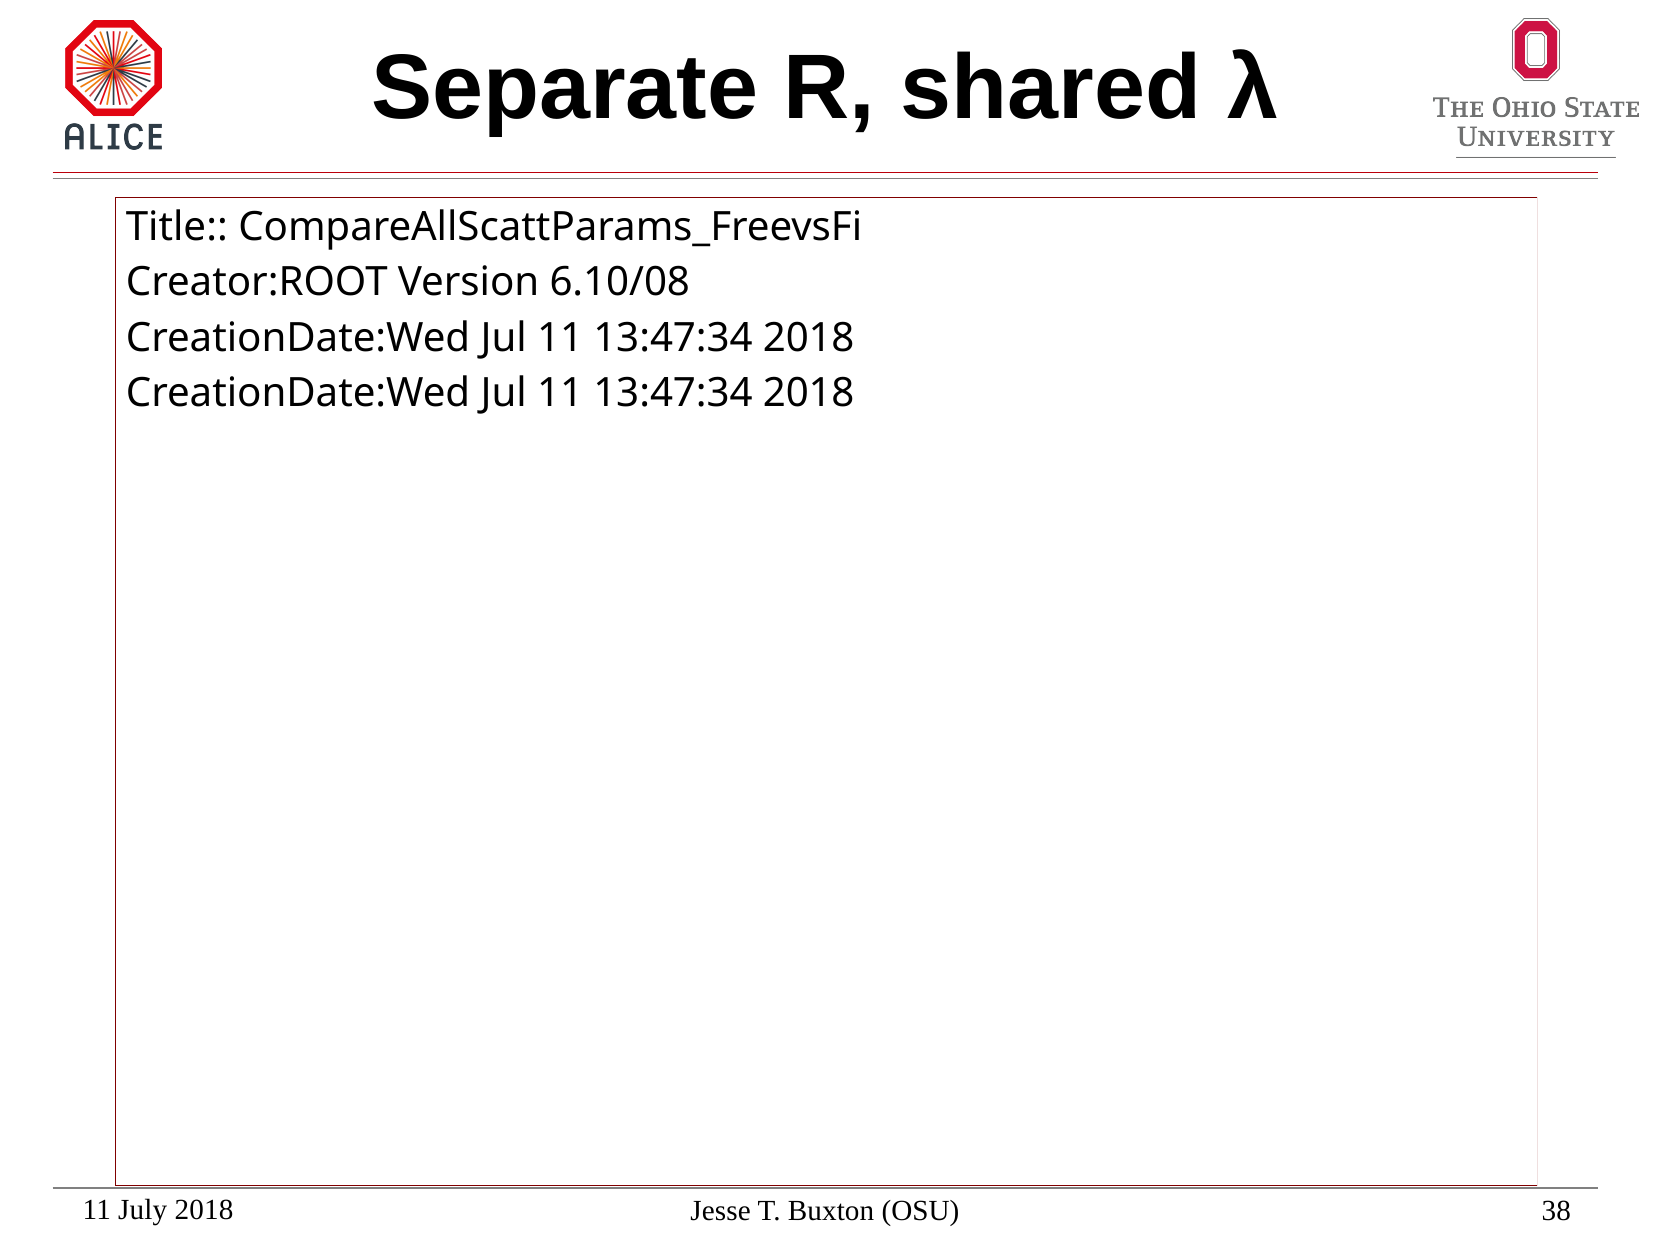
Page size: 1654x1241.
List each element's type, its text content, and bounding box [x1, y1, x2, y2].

picture [112, 195, 1538, 1186]
picture [1513, 5, 1642, 171]
title Separate R, shared λ [137, 1, 1513, 172]
picture [65, 20, 137, 150]
